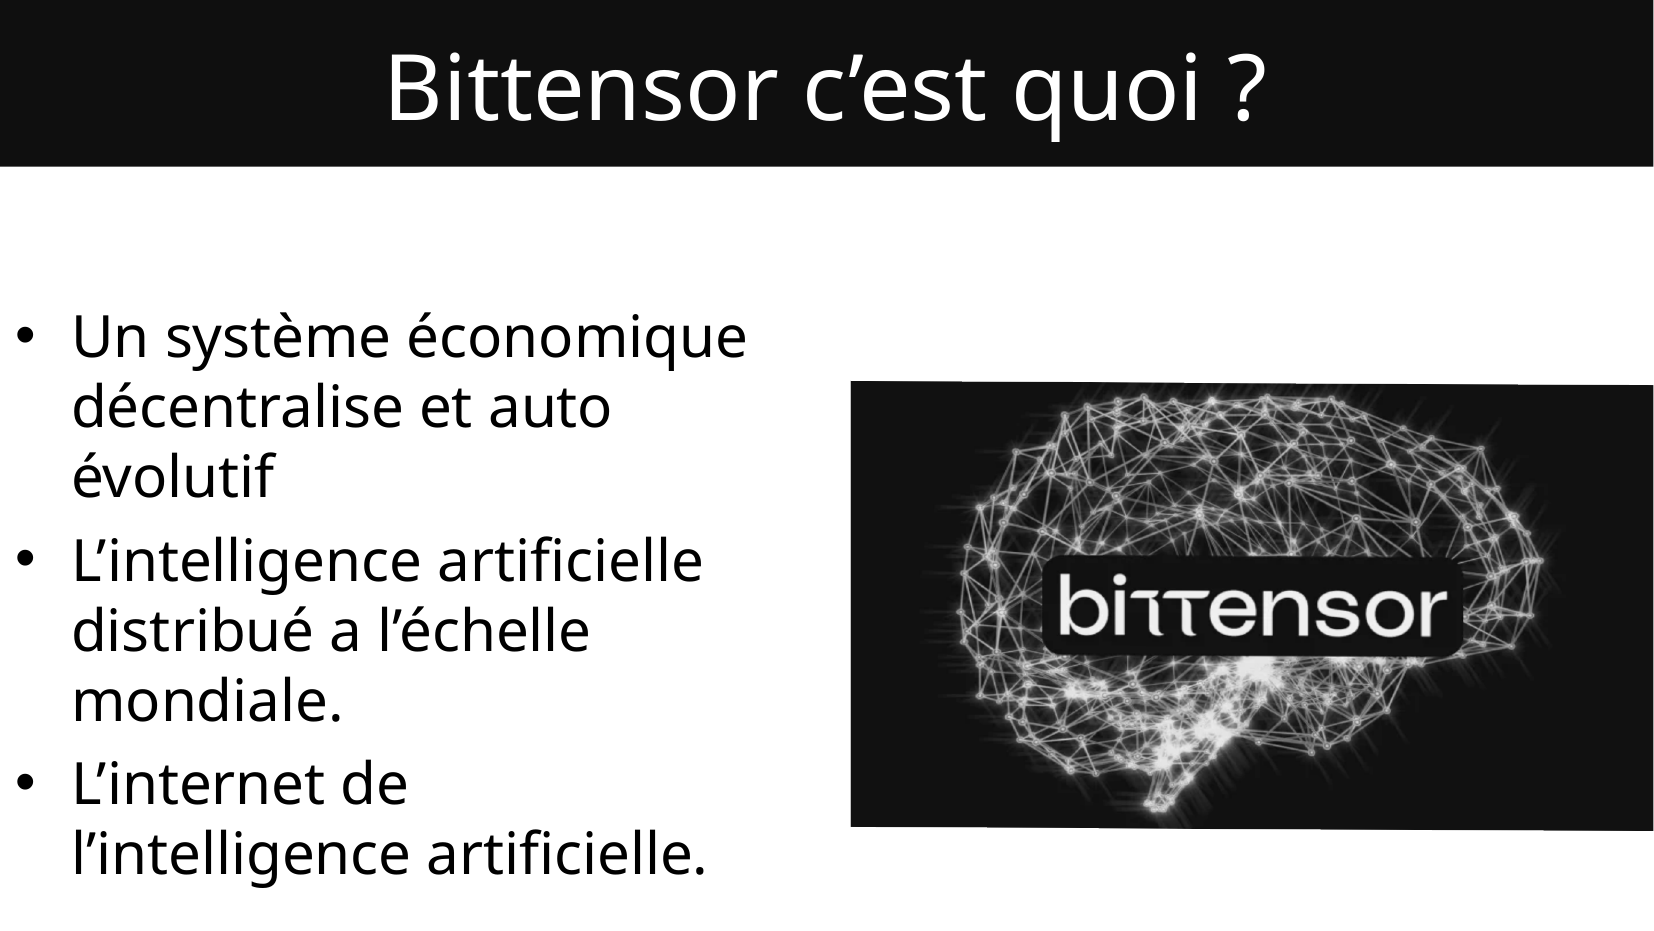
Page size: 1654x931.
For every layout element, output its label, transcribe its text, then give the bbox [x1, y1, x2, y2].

text_box Un système économique décentralise et auto évolutif L’intelligence artificielle distribué a l’échelle mondiale. L’internet de l’intelligence artificielle. [0, 292, 768, 916]
title Bittensor c’est quoi ? [0, 0, 1654, 167]
picture [850, 380, 1654, 831]
